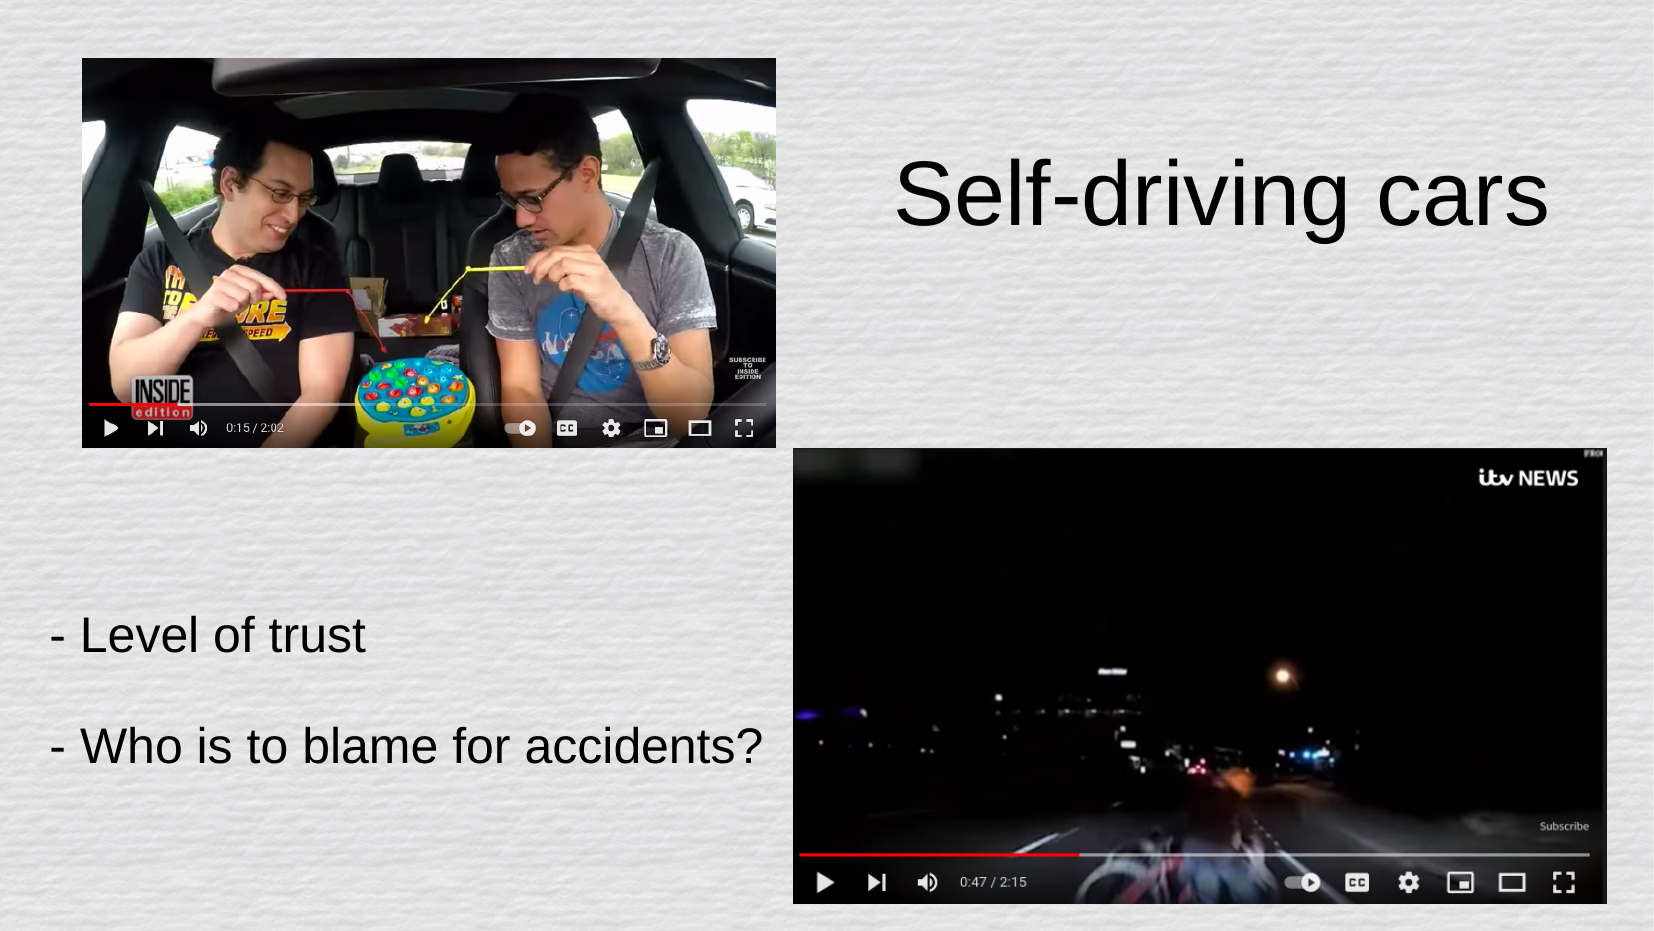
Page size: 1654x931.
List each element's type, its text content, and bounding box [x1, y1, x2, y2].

title Self-driving cars [885, 116, 1560, 272]
title - Level of trust - Who is to blame for accidents? [35, 590, 815, 792]
picture [0, 0, 1654, 931]
